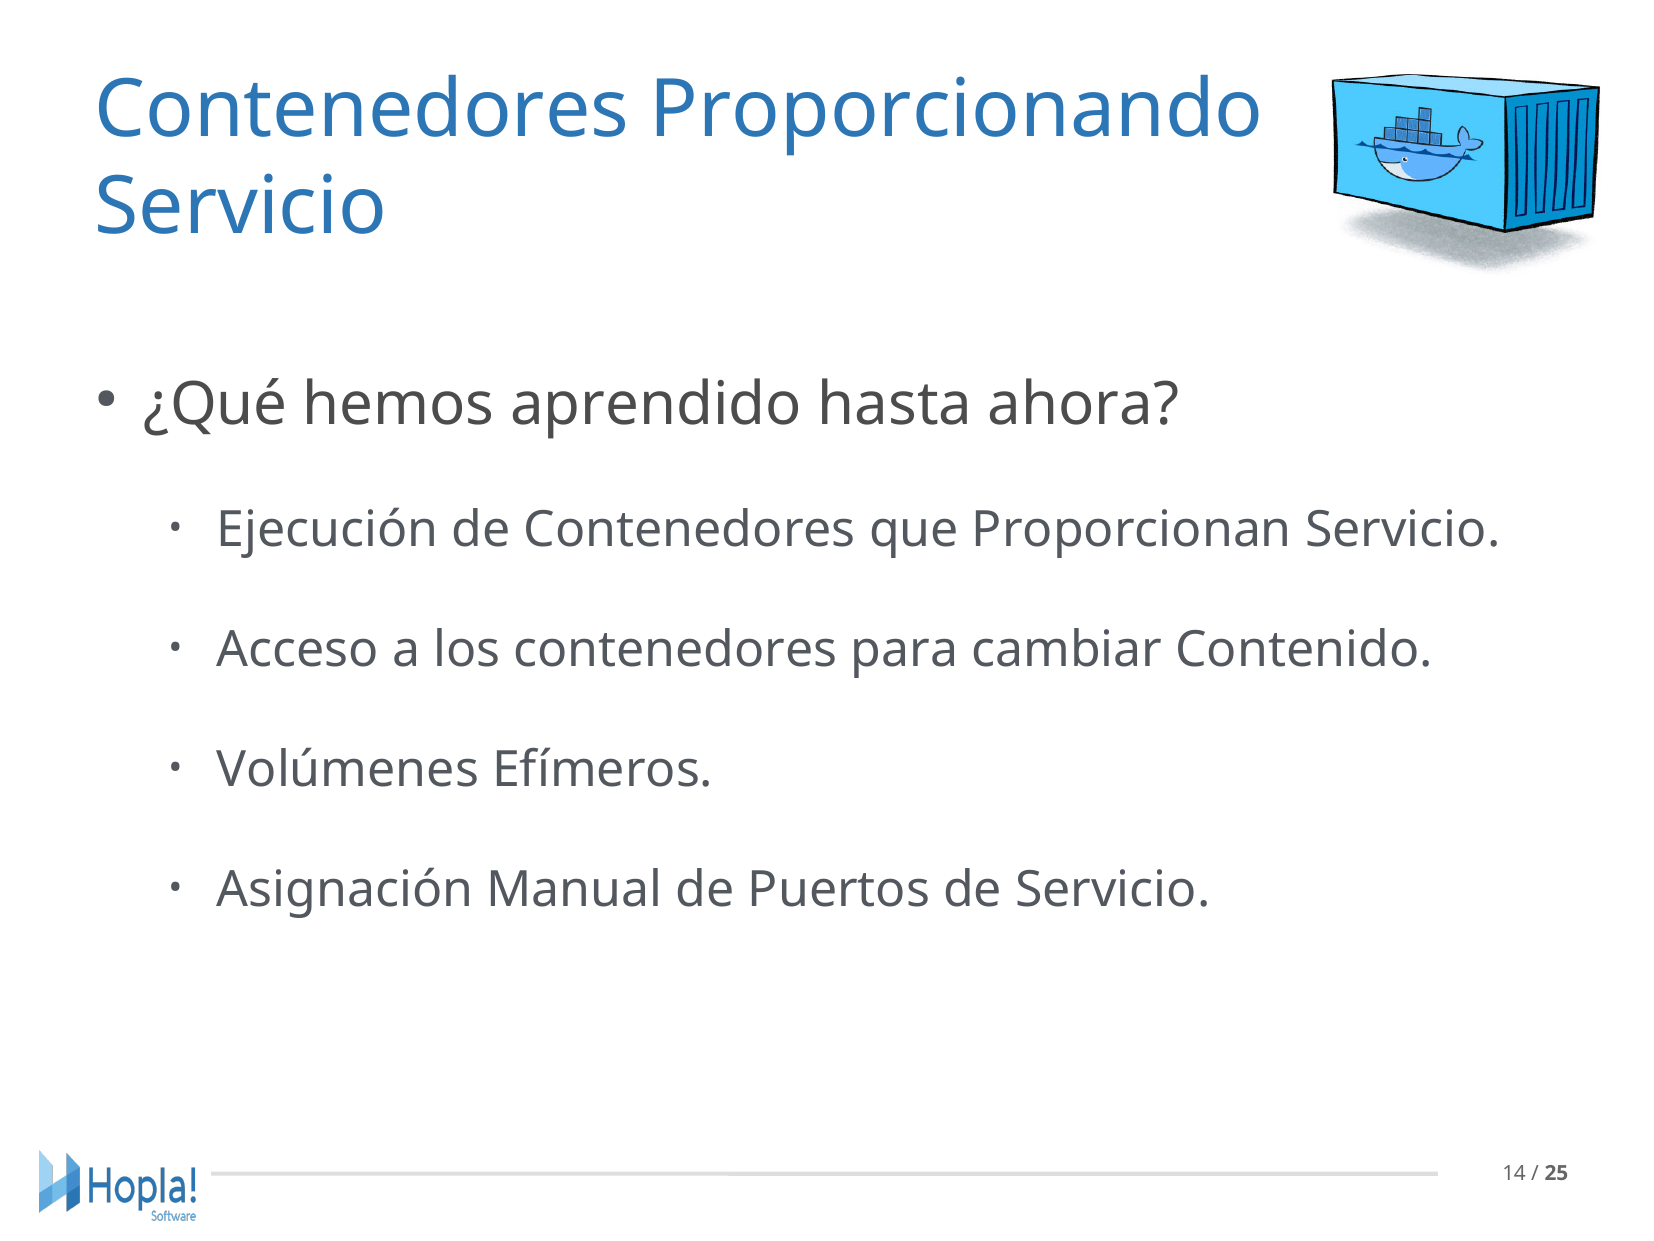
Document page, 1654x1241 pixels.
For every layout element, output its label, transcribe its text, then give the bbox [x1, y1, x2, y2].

picture [39, 1150, 196, 1221]
picture [1278, 3, 1651, 294]
title Contenedores Proporcionando Servicio [82, 0, 1571, 340]
list ¿Qué hemos aprendido hasta ahora? Ejecución de Contenedores que Proporcionan Servicio. Acceso a los contenedores para cambiar Contenido. Volúmenes Efímeros. Asignación Manual de Puertos de Servicio. [83, 268, 1601, 1107]
